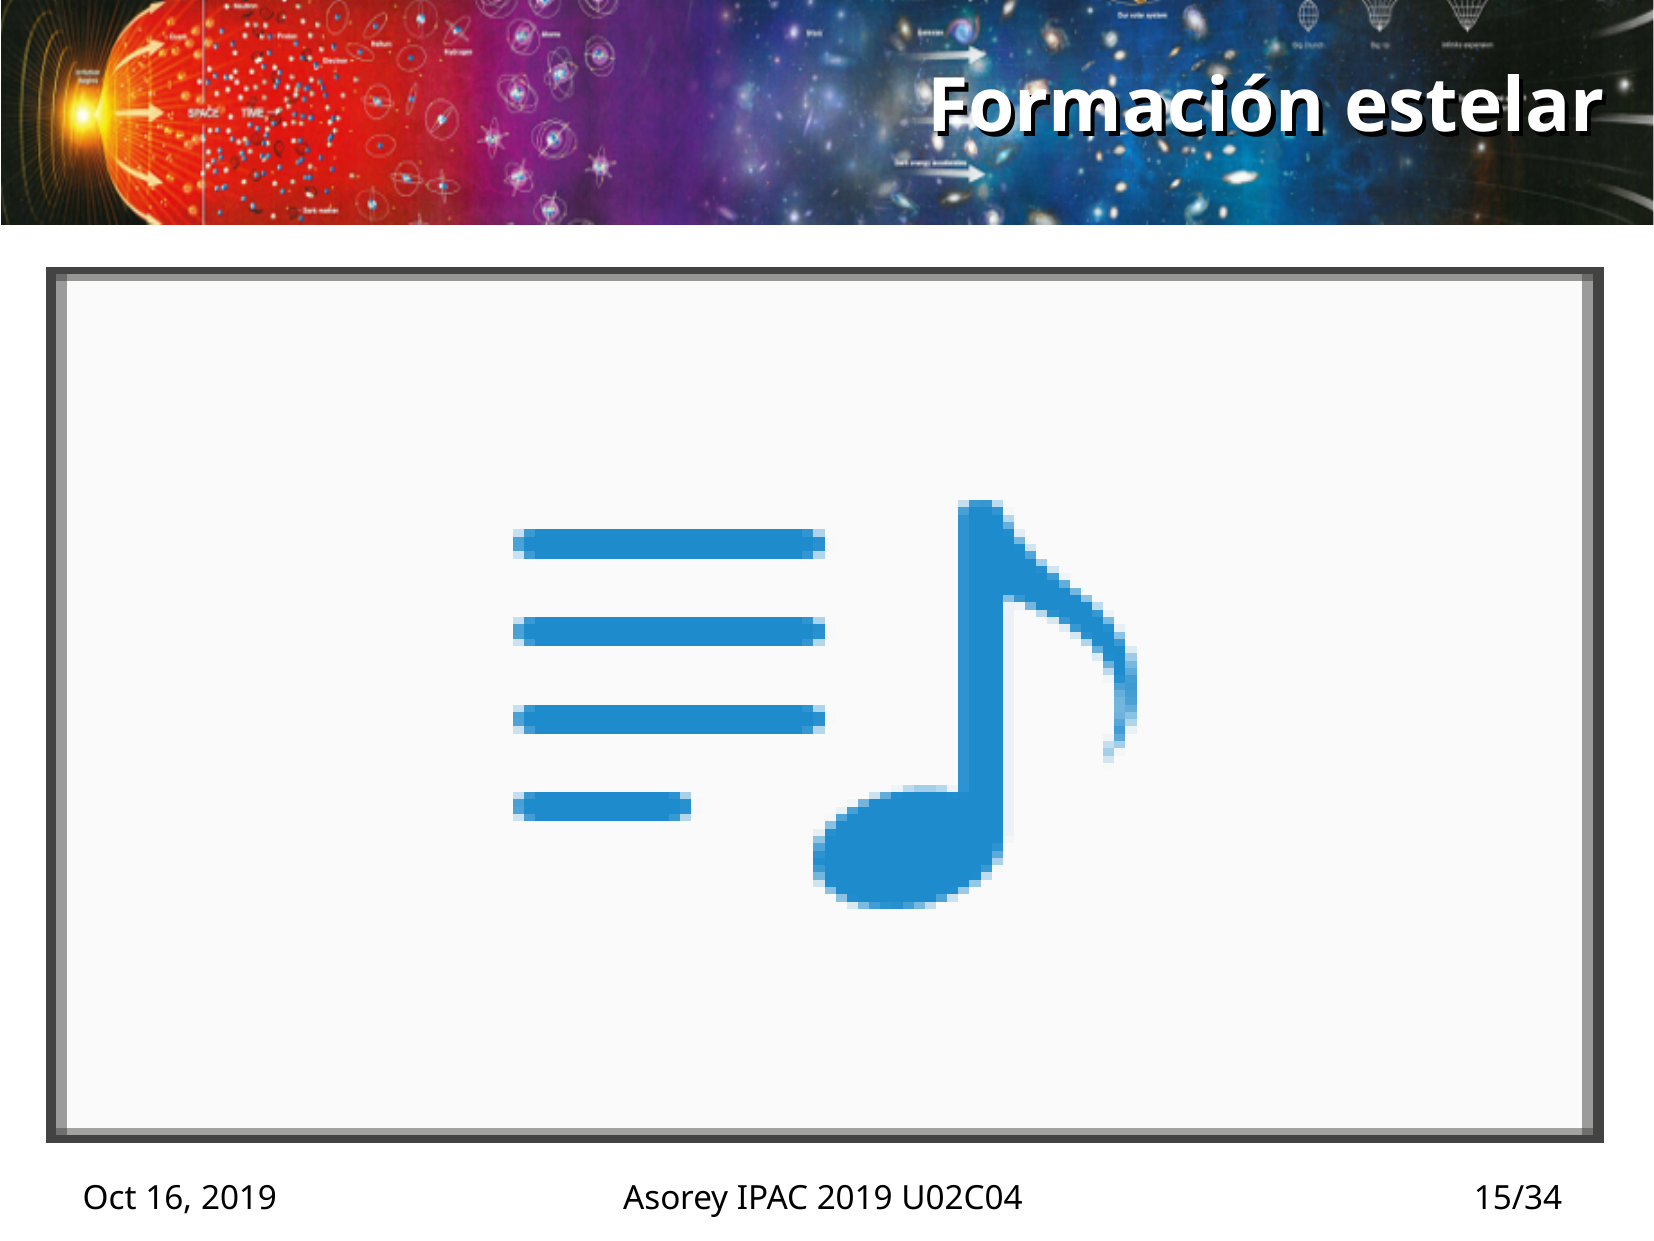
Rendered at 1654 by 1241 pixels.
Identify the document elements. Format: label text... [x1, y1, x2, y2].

text_box [45, 266, 1606, 1144]
picture [1, 0, 1654, 225]
title Formación estelar [45, 15, 1606, 191]
